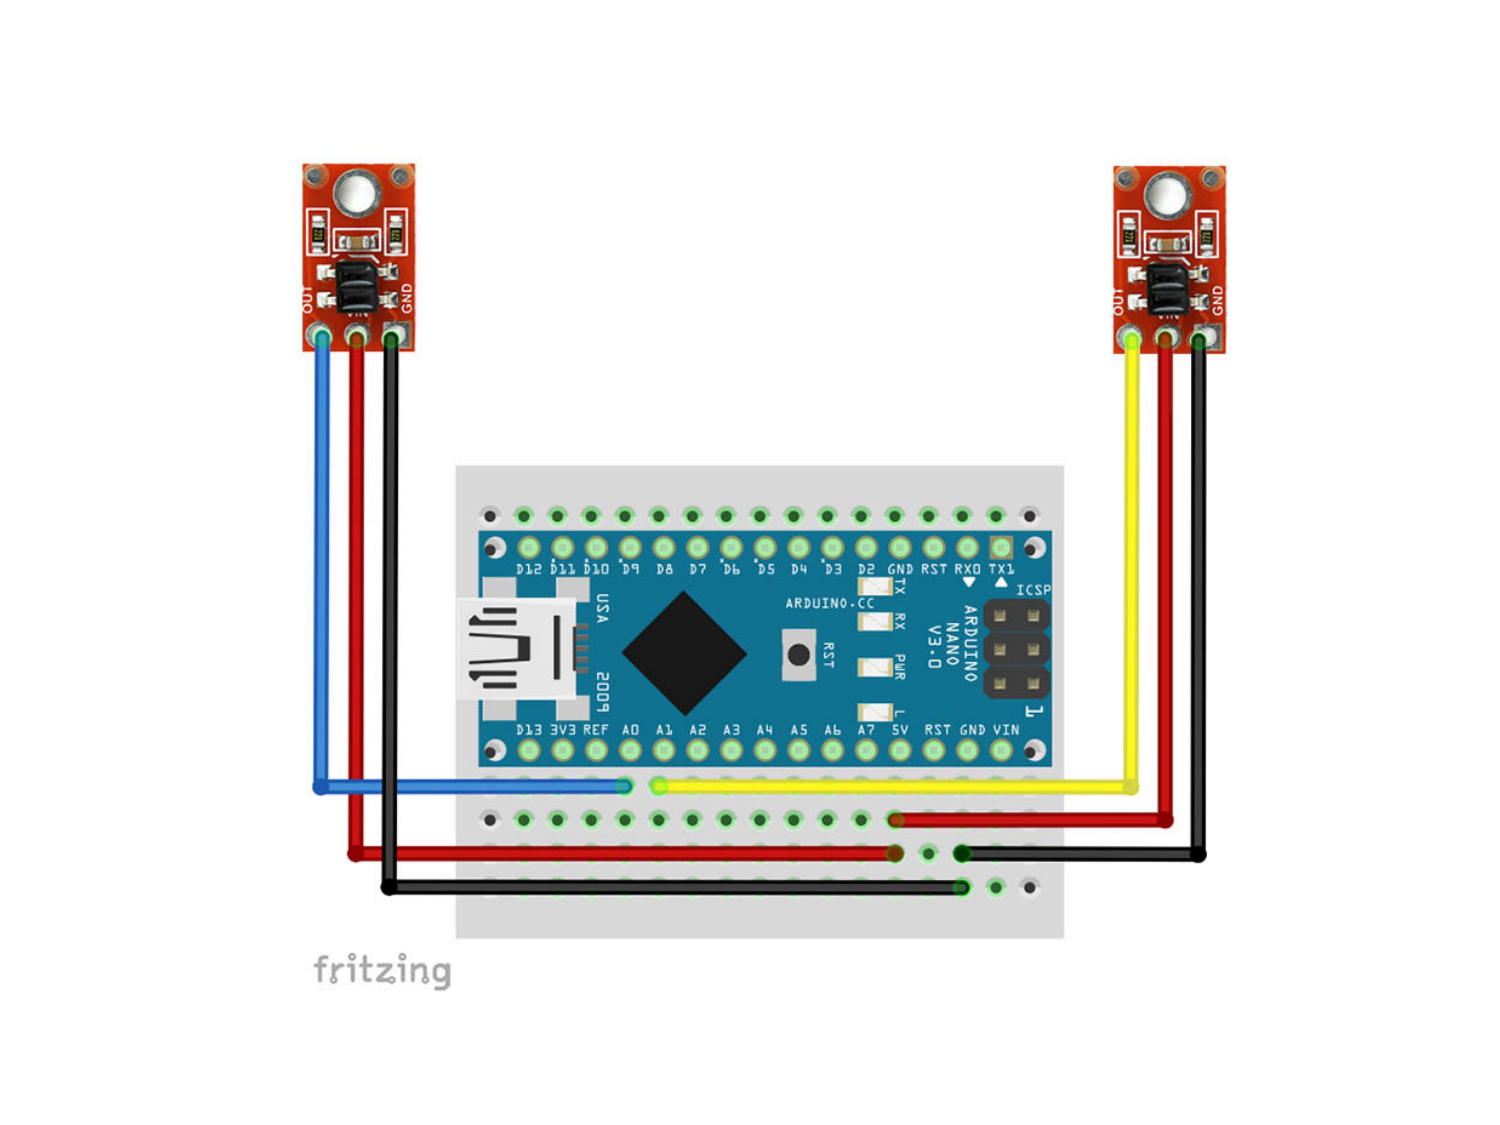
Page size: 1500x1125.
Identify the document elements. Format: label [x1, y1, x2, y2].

picture [277, 137, 1247, 993]
